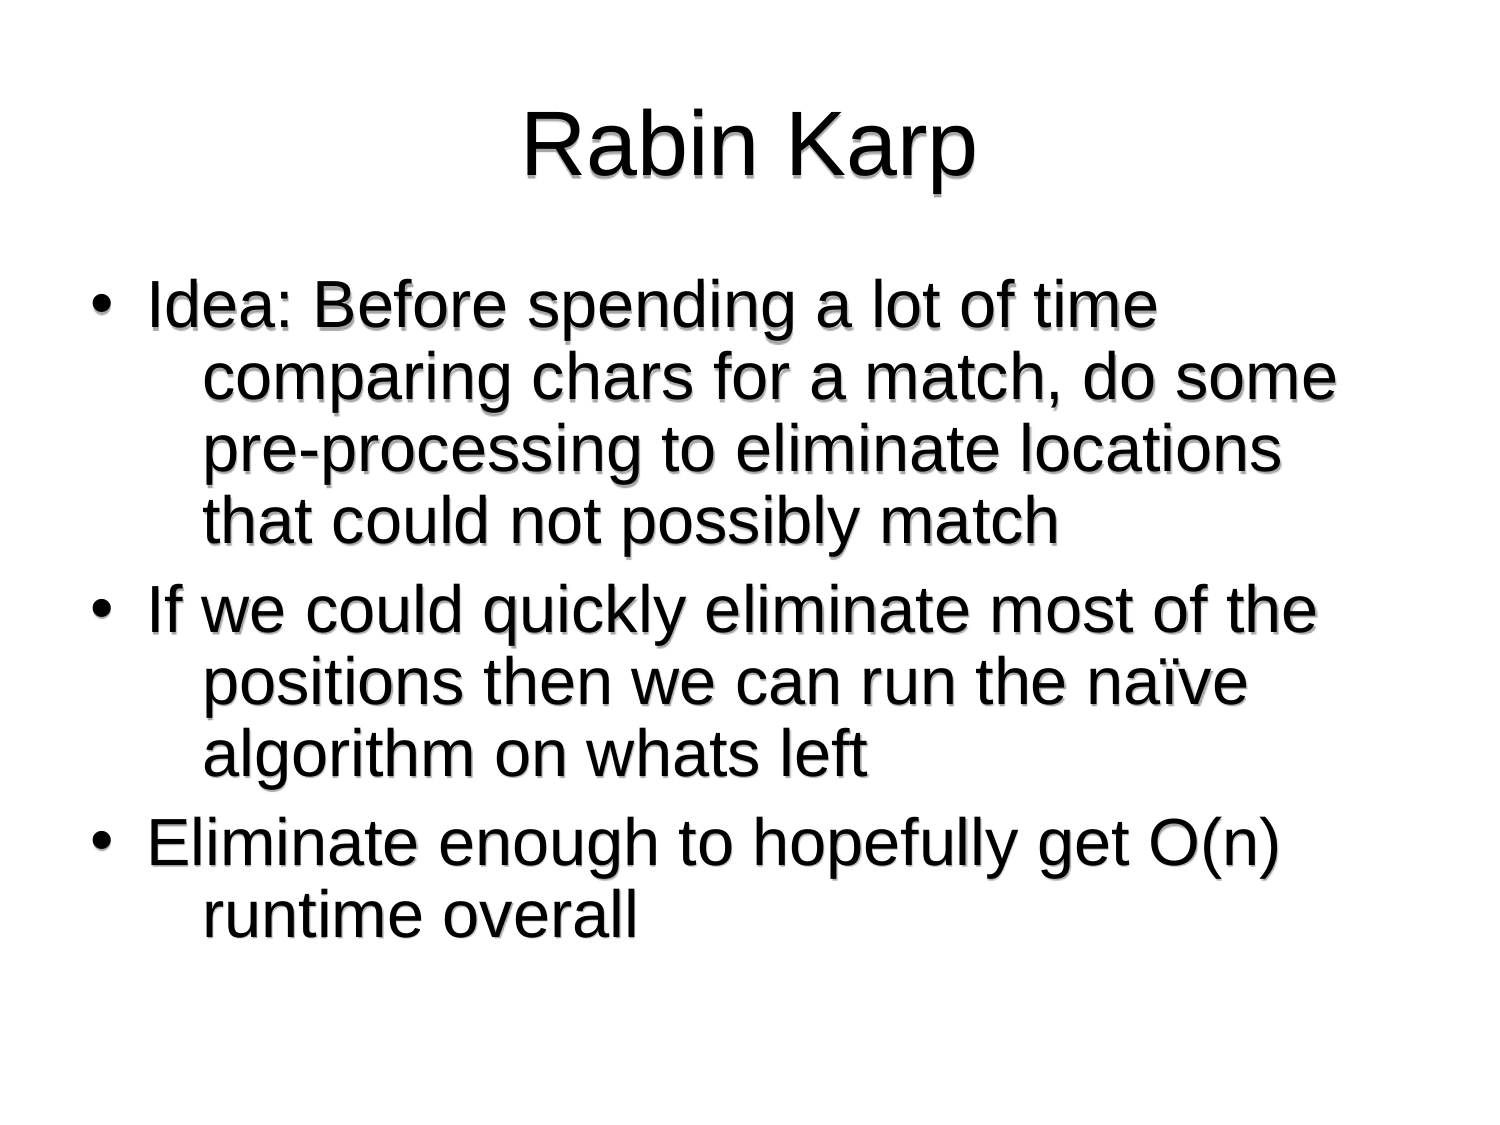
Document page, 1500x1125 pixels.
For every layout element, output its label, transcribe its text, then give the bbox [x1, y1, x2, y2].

list Idea: Before spending a lot of time comparing chars for a match, do some pre-processing to eliminate locations that could not possibly match If we could quickly eliminate most of the positions then we can run the naïve algorithm on whats left Eliminate enough to hopefully get O(n) runtime overall [75, 262, 1426, 1005]
title Rabin Karp [75, 45, 1426, 233]
